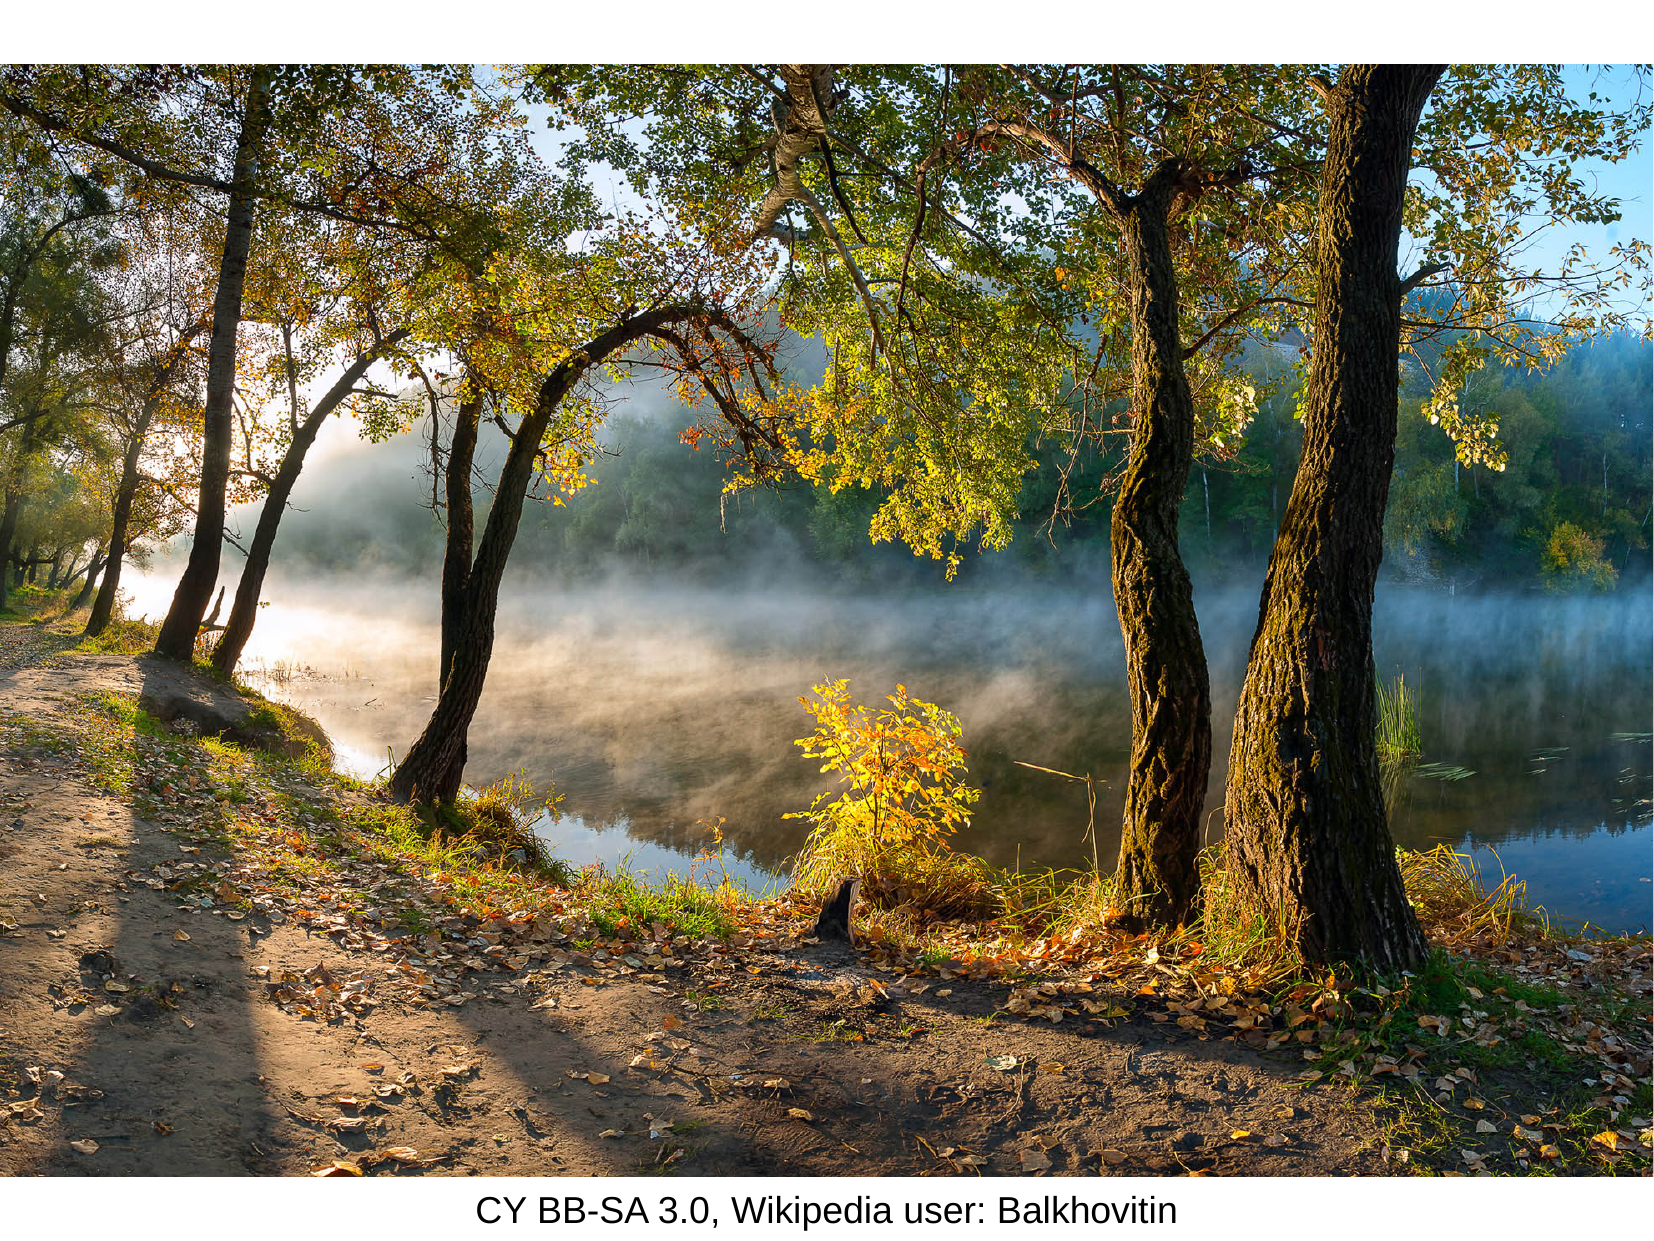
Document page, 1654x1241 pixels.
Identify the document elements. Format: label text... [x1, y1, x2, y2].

text_box CY BB-SA 3.0, Wikipedia user: Balkhovitin [460, 1182, 1193, 1240]
picture [0, 64, 1654, 1177]
